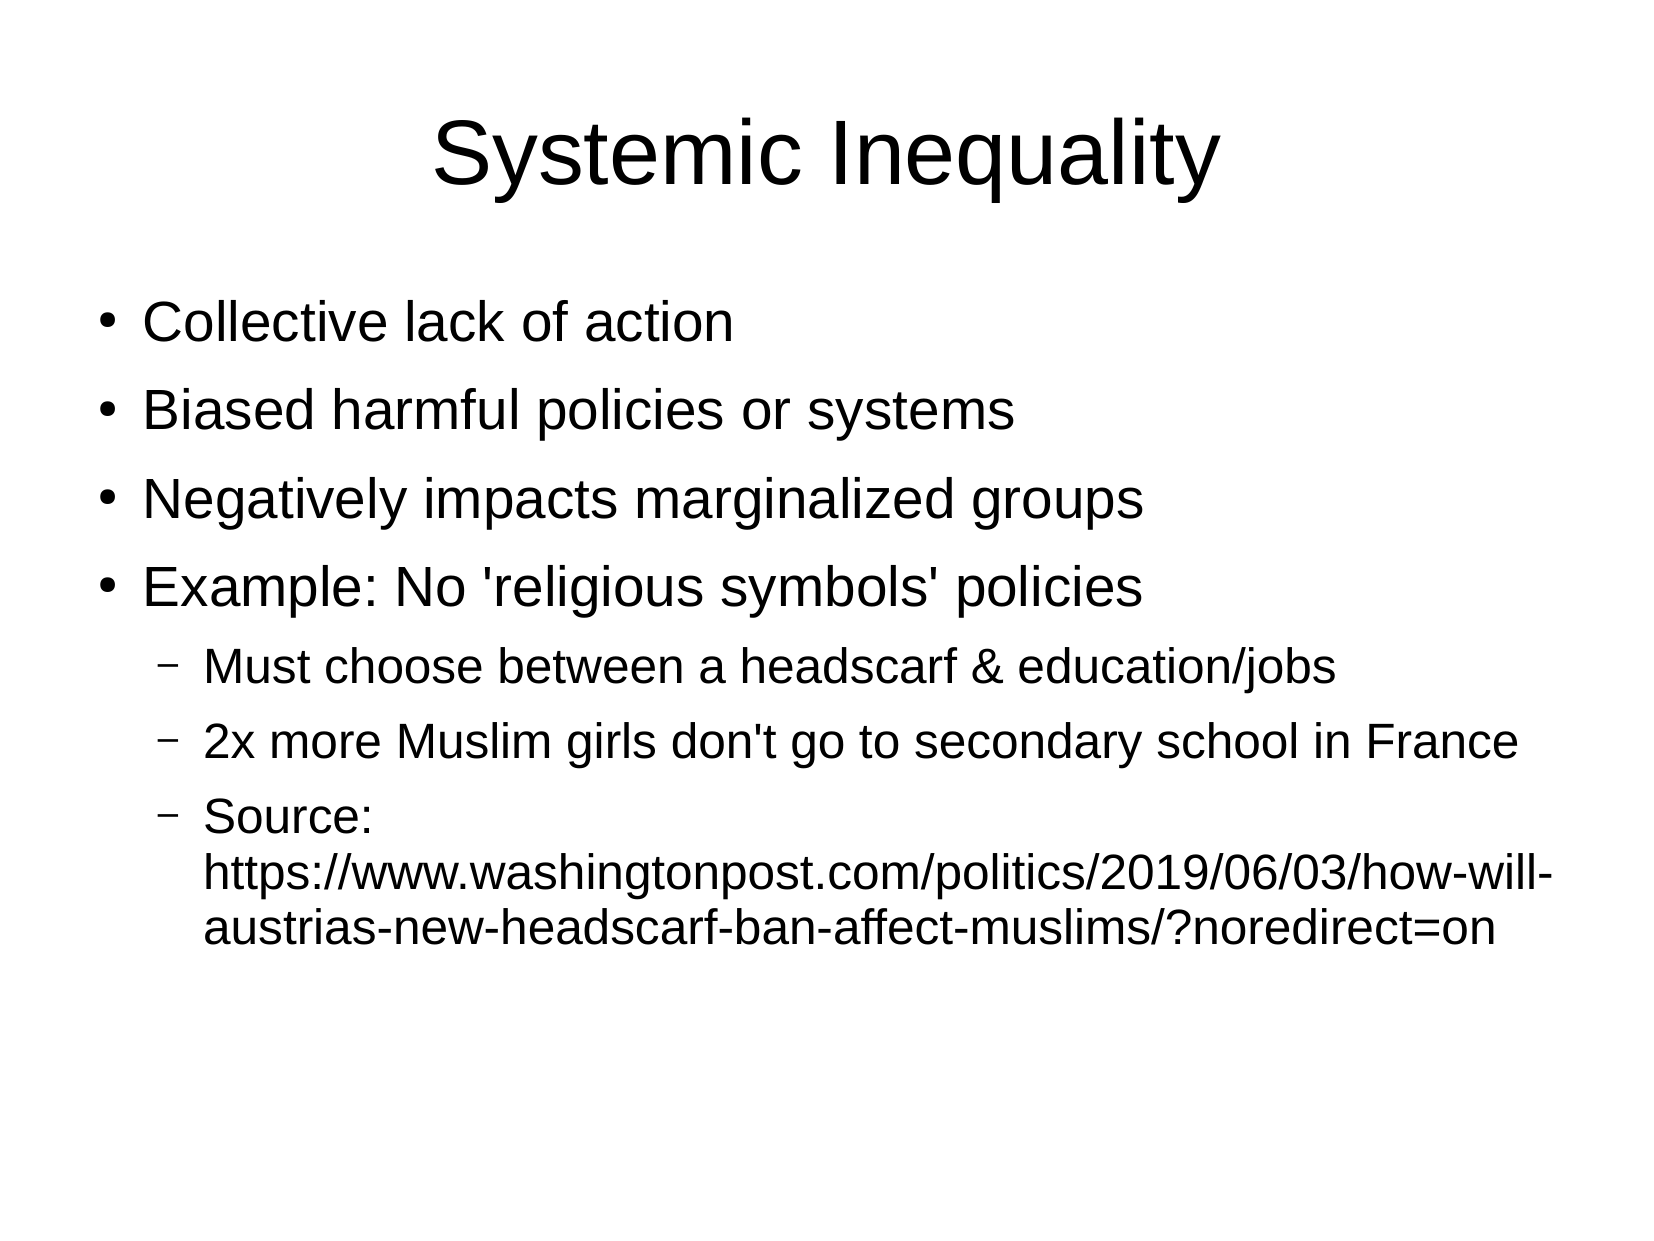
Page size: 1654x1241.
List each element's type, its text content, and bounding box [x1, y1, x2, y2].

list Collective lack of action Biased harmful policies or systems Negatively impacts marginalized groups Example: No 'religious symbols' policies Must choose between a headscarf & education/jobs 2x more Muslim girls don't go to secondary school in France Source: https://www.washingtonpost.com/politics/2019/06/03/how-will-austrias-new-headscarf-ban-affect-muslims/?noredirect=on [82, 290, 1571, 1036]
title Systemic Inequality [82, 49, 1571, 257]
